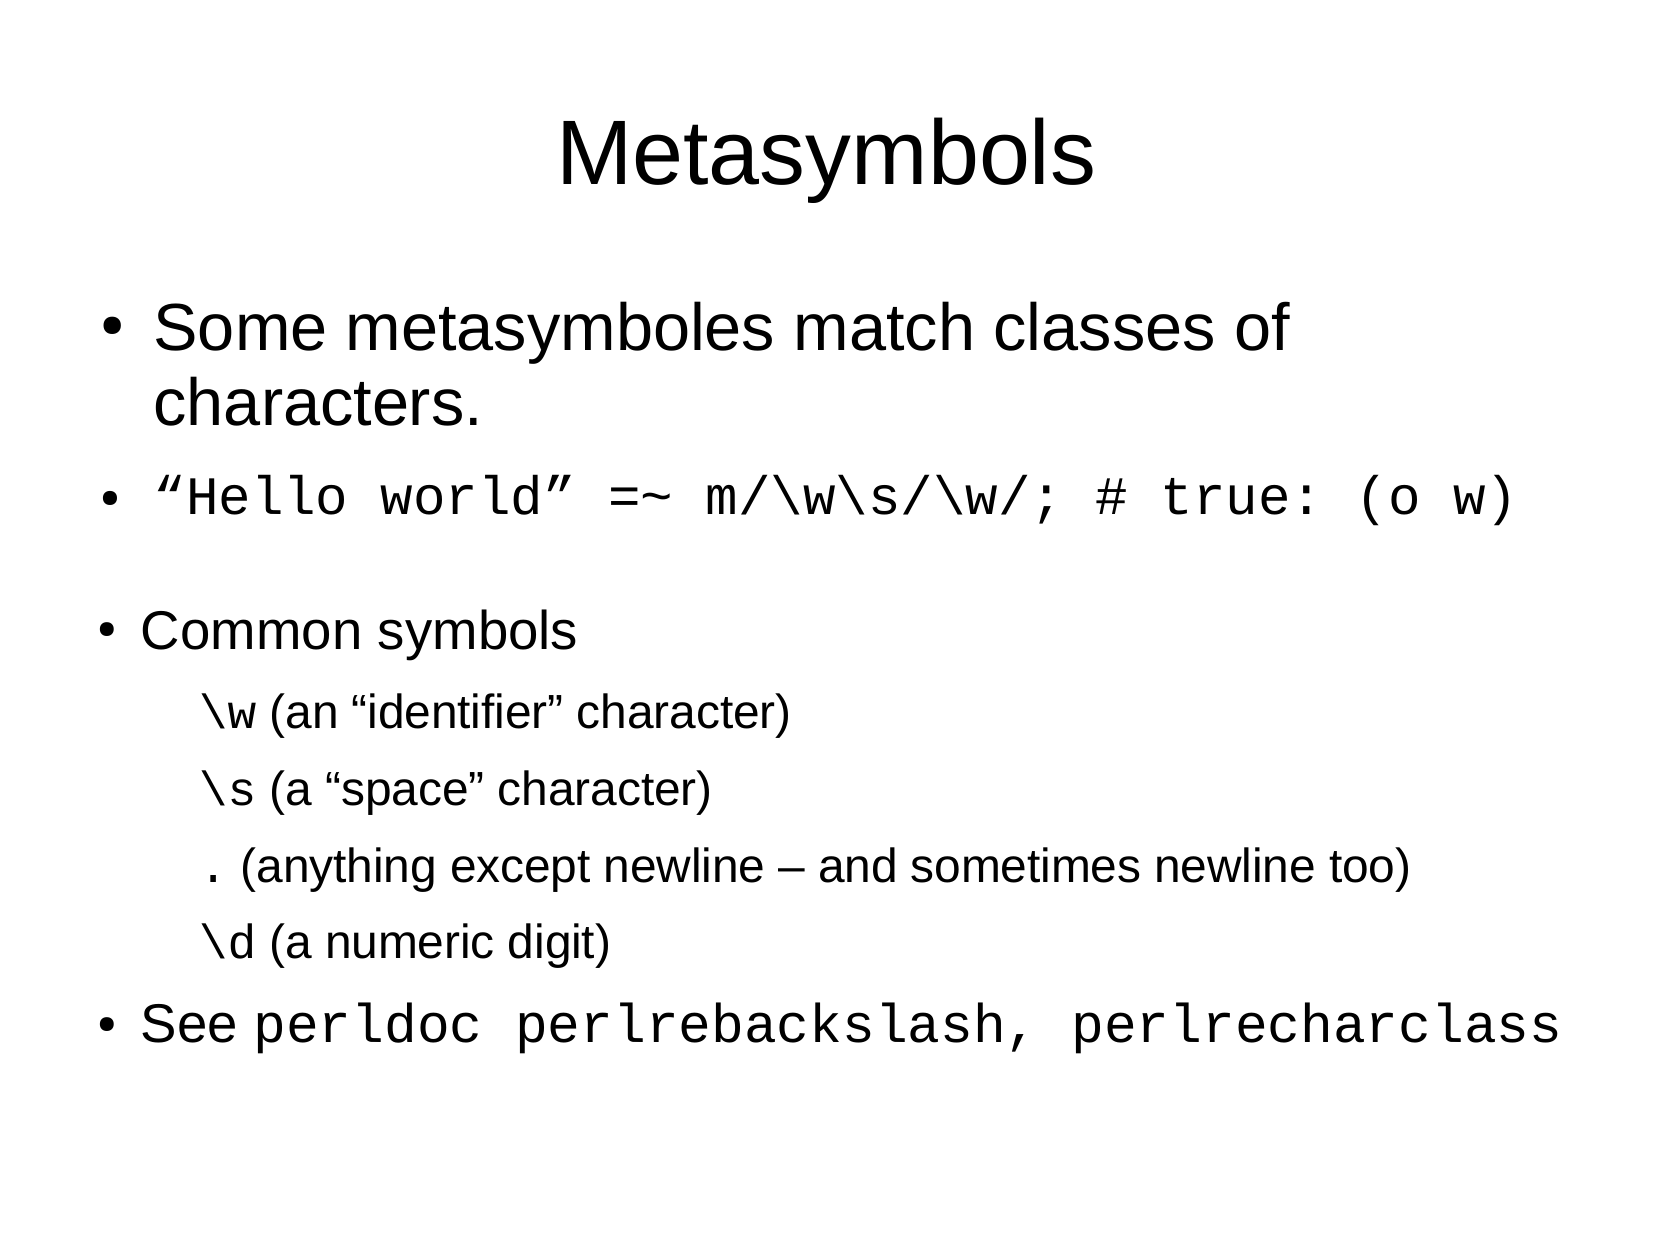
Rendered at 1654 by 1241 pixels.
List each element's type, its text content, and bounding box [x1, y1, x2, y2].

list Some metasymboles match classes of characters. “Hello world” =~ m/\w\s/\w/; # true: (o w) [82, 290, 1571, 600]
title Metasymbols [82, 49, 1571, 257]
list Common symbols \w (an “identifier” character) \s (a “space” character) . (anything except newline – and sometimes newline too) \d (a numeric digit) See perldoc perlrebackslash, perlrecharclass [82, 600, 1571, 1081]
